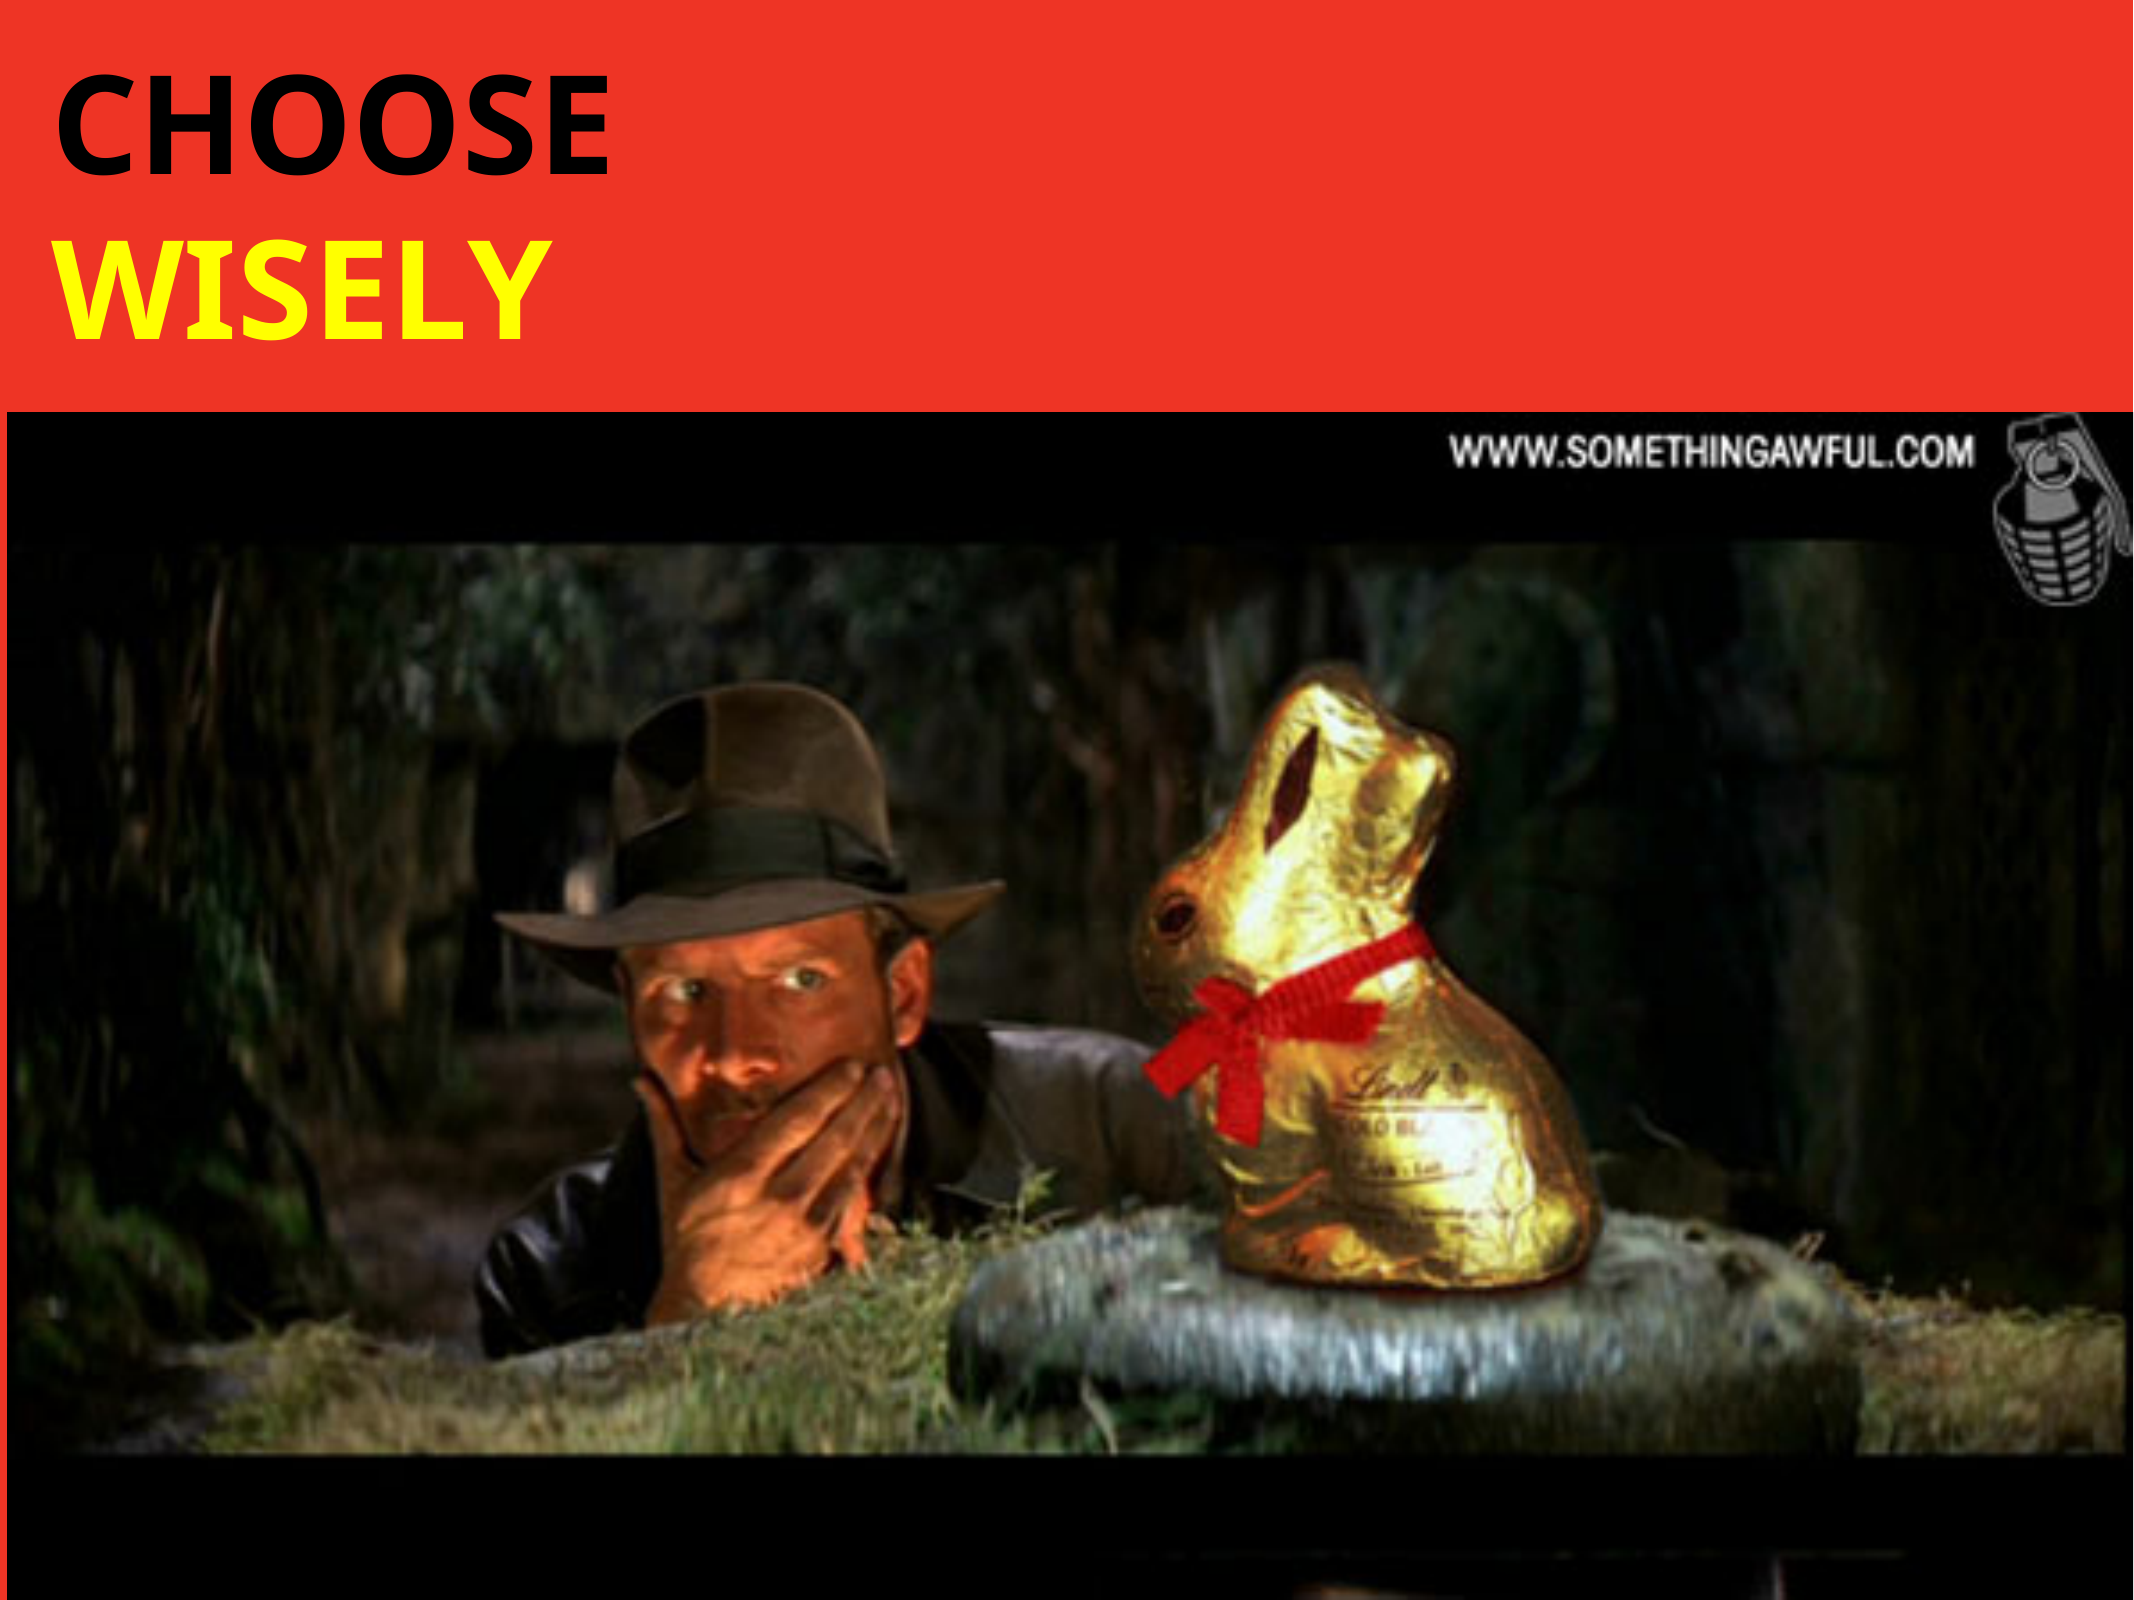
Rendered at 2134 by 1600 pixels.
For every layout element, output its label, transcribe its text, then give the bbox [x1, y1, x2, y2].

text_box CHOOSE WISELY [41, 37, 2134, 412]
picture [7, 412, 2134, 1600]
